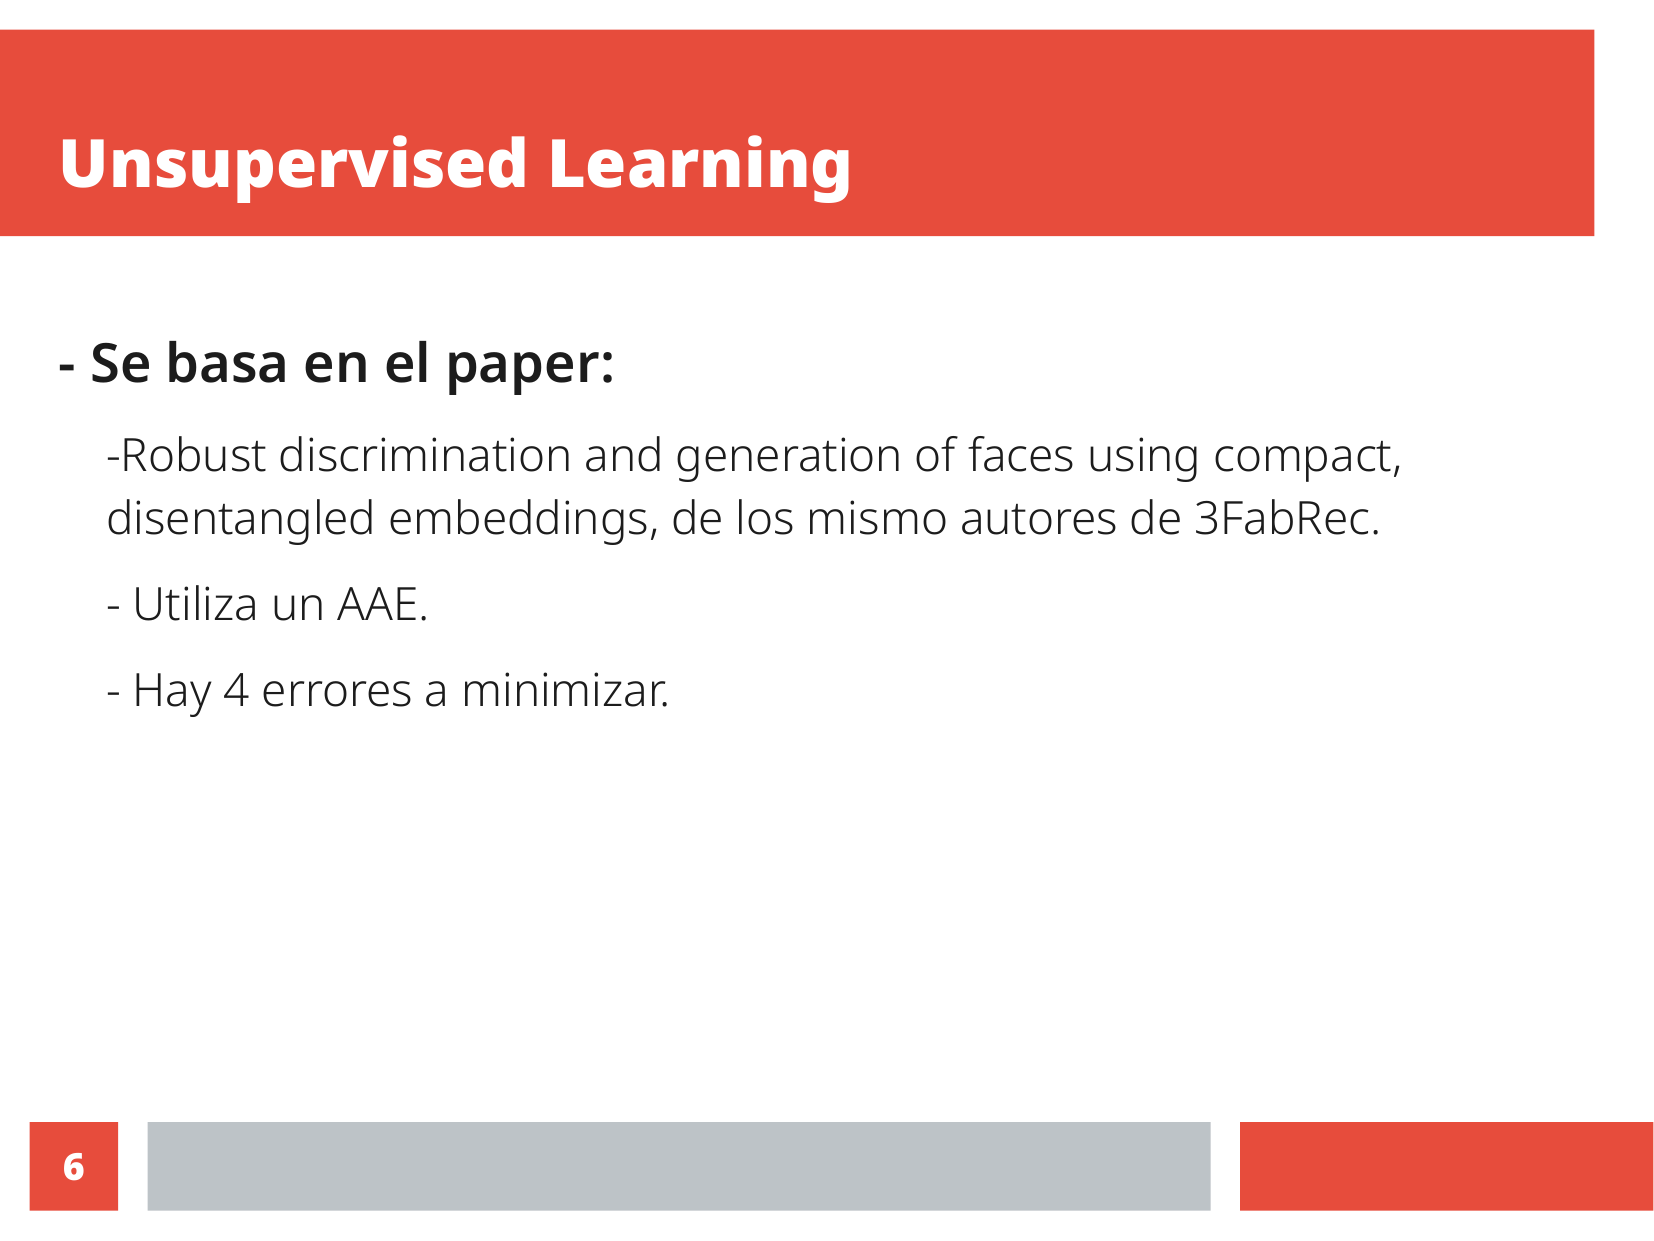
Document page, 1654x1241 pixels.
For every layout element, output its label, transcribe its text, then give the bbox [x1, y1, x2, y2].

title Unsupervised Learning [59, 59, 1595, 207]
list - Se basa en el paper: -Robust discrimination and generation of faces using compact, disentangled embeddings, de los mismo autores de 3FabRec. - Utiliza un AAE. - Hay 4 errores a minimizar. [59, 324, 1565, 1093]
